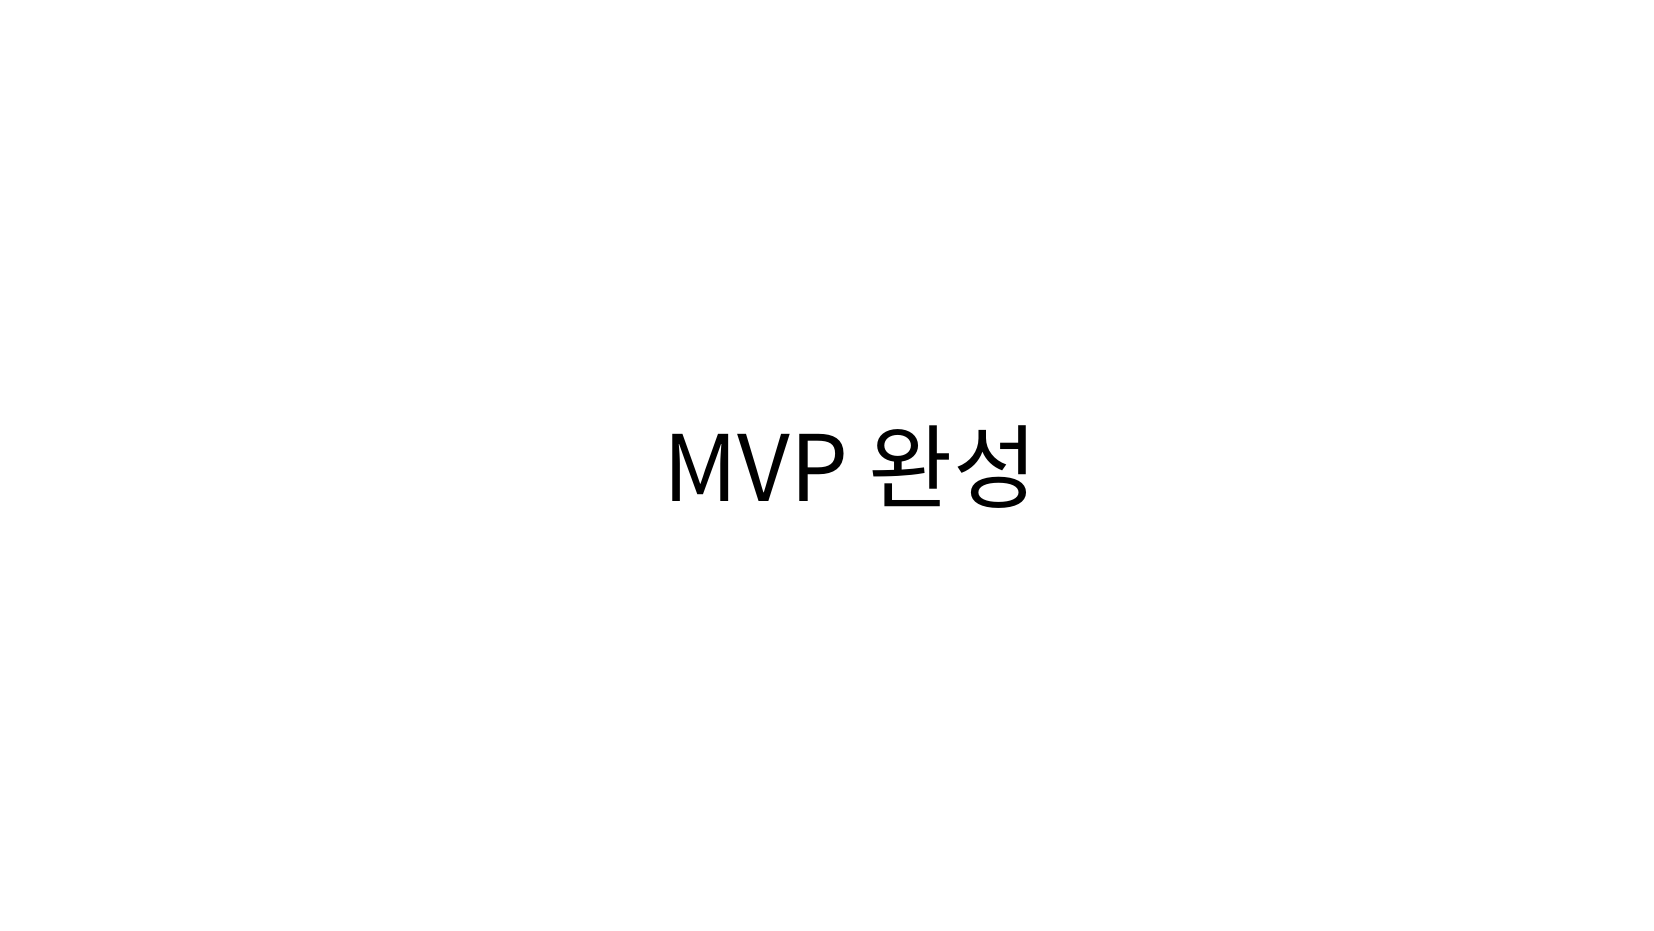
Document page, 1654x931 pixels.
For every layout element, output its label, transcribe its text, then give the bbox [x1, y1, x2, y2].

title MVP 완성 [106, 384, 1595, 540]
